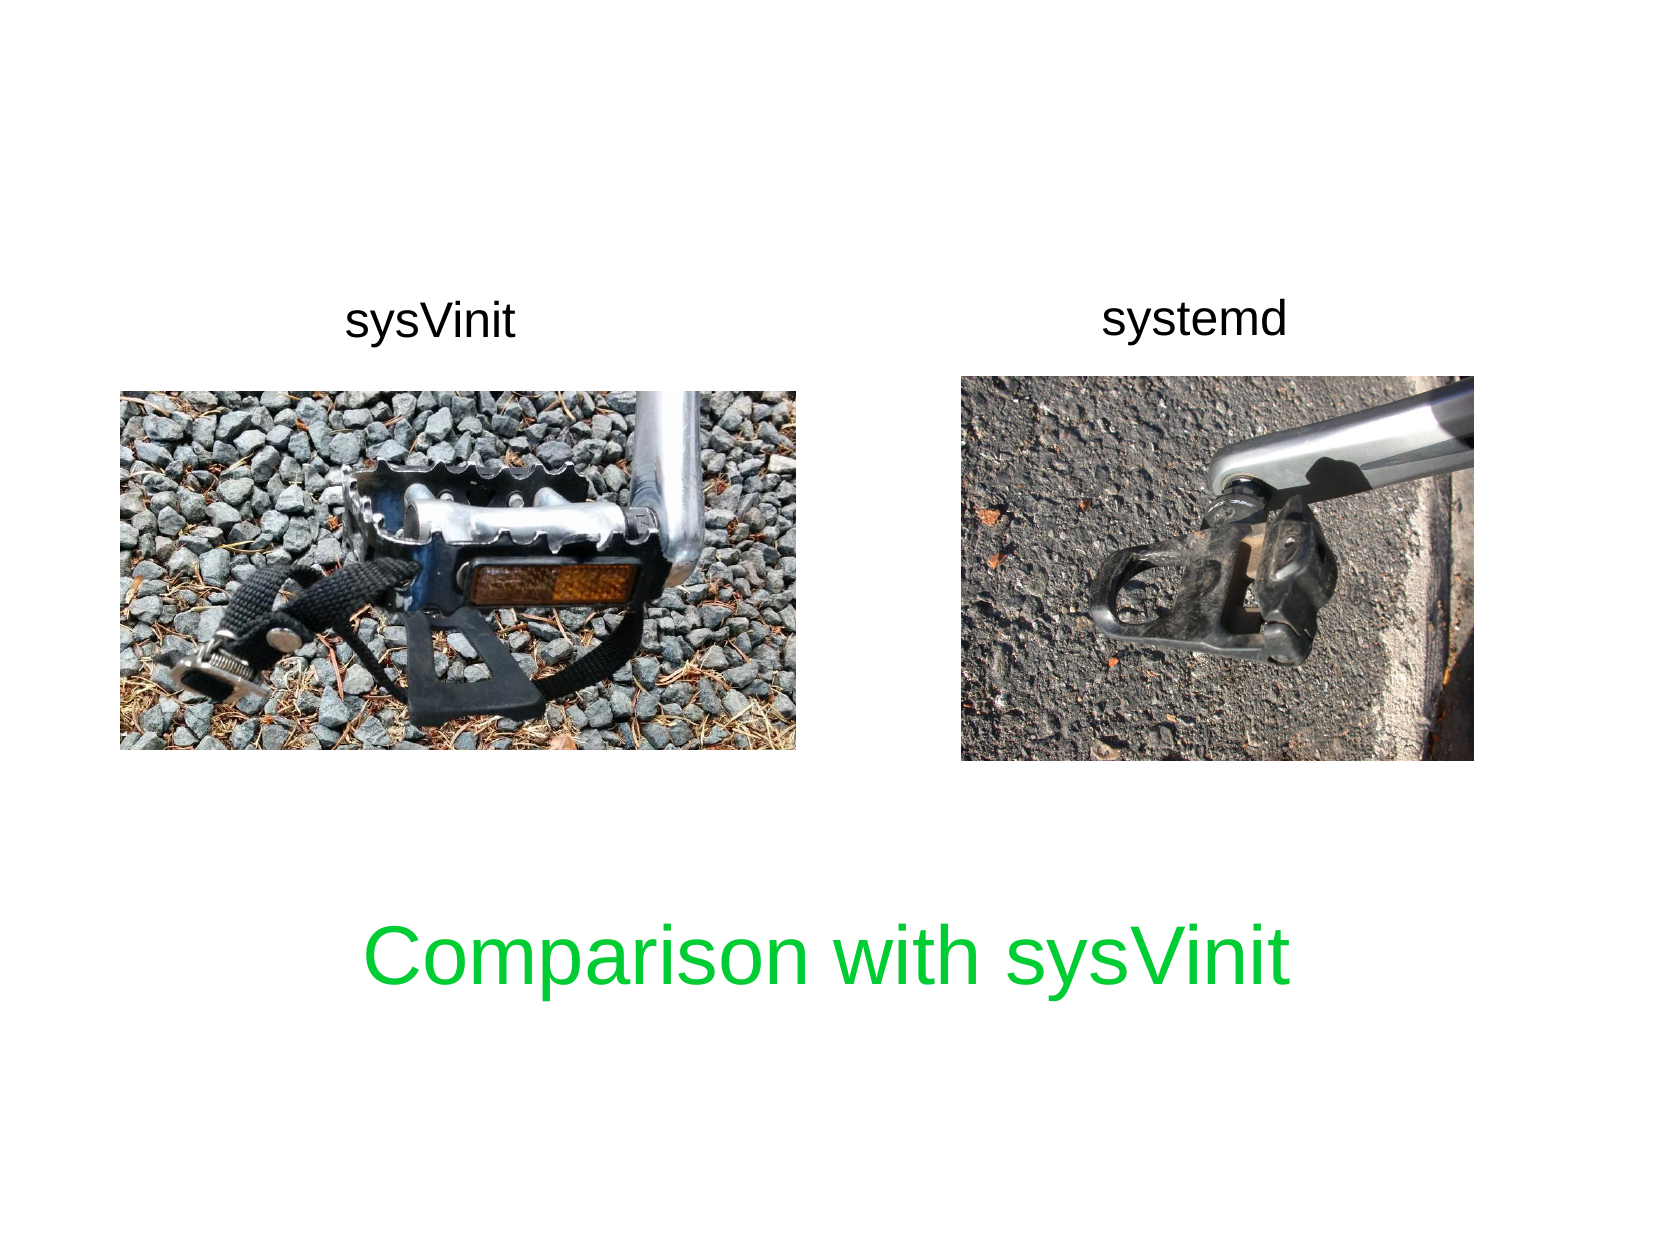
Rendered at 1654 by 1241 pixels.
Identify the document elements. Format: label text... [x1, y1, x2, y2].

picture [120, 391, 796, 751]
text_box sysVinit [330, 285, 535, 369]
text_box Comparison with sysVinit [346, 900, 1308, 1011]
picture [961, 376, 1474, 761]
text_box systemd [1086, 282, 1306, 367]
